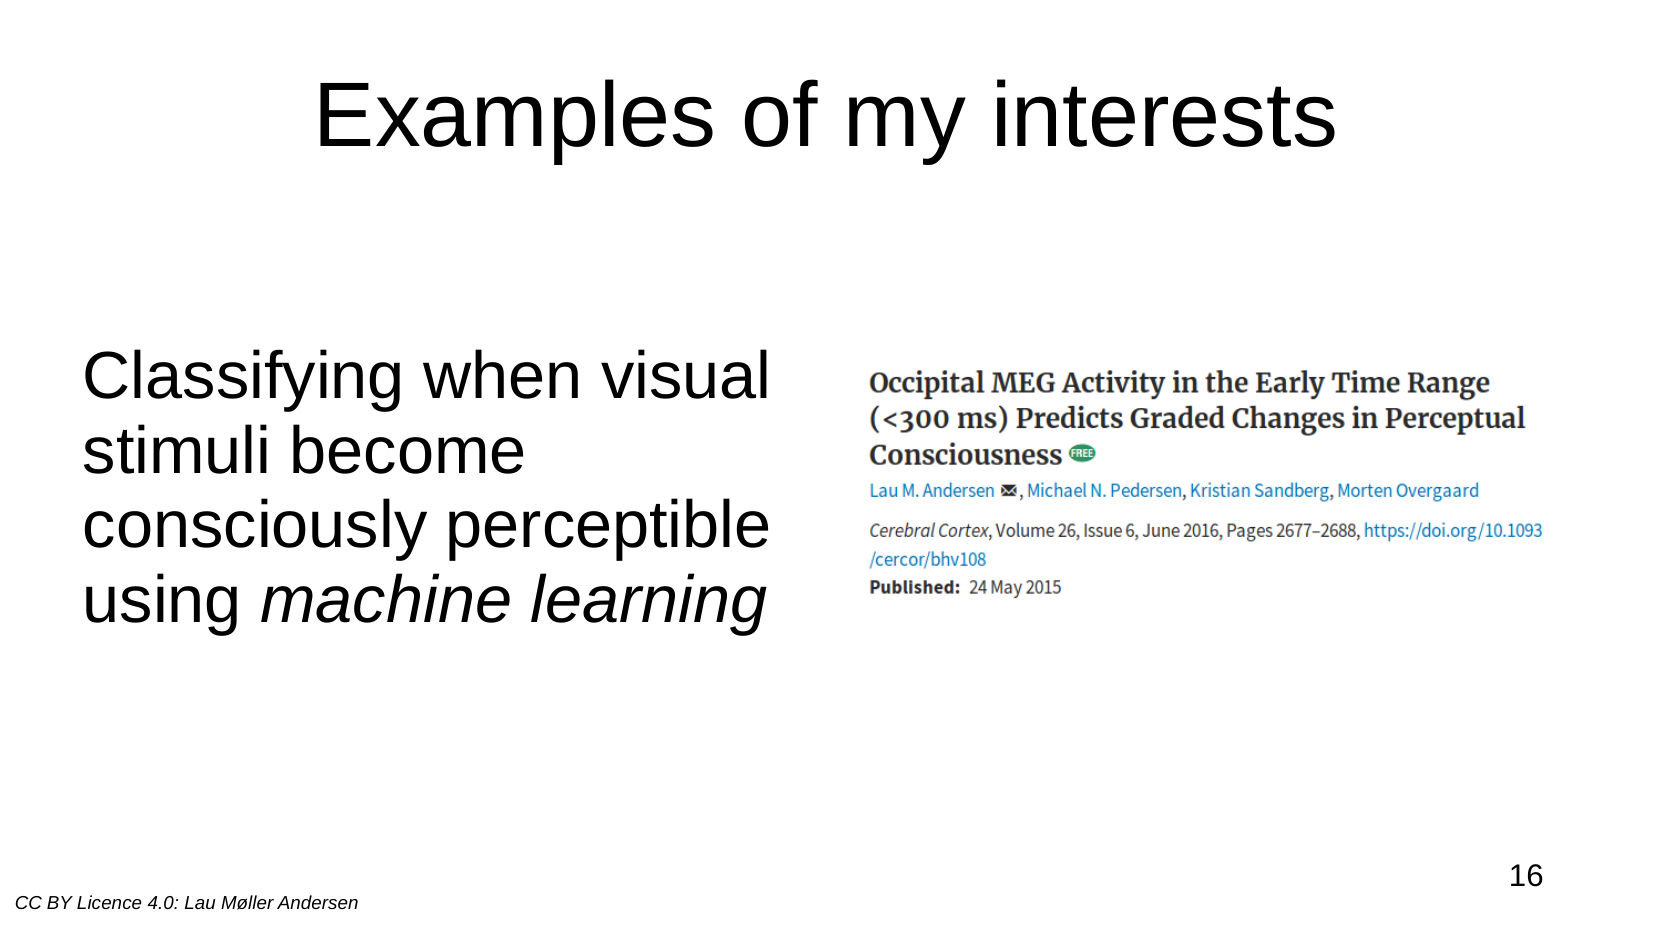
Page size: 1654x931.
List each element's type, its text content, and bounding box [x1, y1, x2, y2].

text_box <nummer> [1494, 850, 1654, 921]
picture [845, 367, 1572, 607]
text_box CC BY Licence 4.0: Lau Møller Andersen [0, 885, 387, 921]
list Classifying when visual stimuli become consciously perceptible using machine learning [82, 217, 809, 758]
title Examples of my interests [82, 37, 1571, 193]
